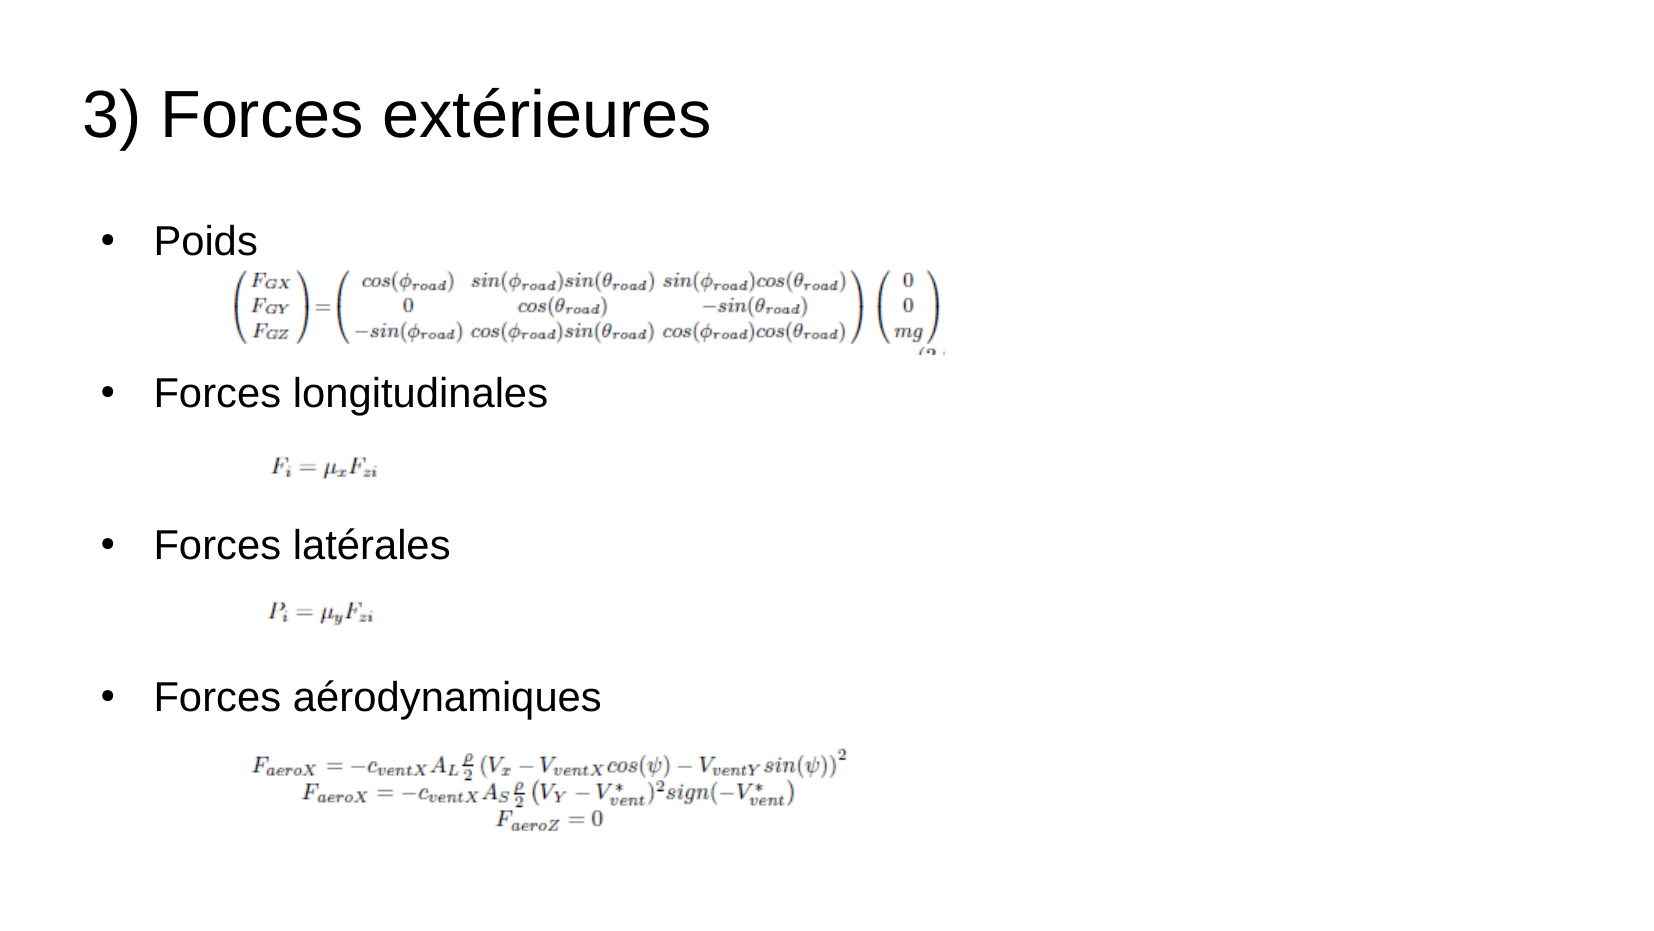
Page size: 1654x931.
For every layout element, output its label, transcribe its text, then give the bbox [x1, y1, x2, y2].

list Poids Forces longitudinales Forces latérales Forces aérodynamiques [82, 217, 1571, 758]
picture [265, 442, 388, 493]
title 3) Forces extérieures [82, 37, 1571, 193]
picture [224, 262, 945, 355]
picture [254, 590, 384, 638]
picture [236, 738, 855, 839]
